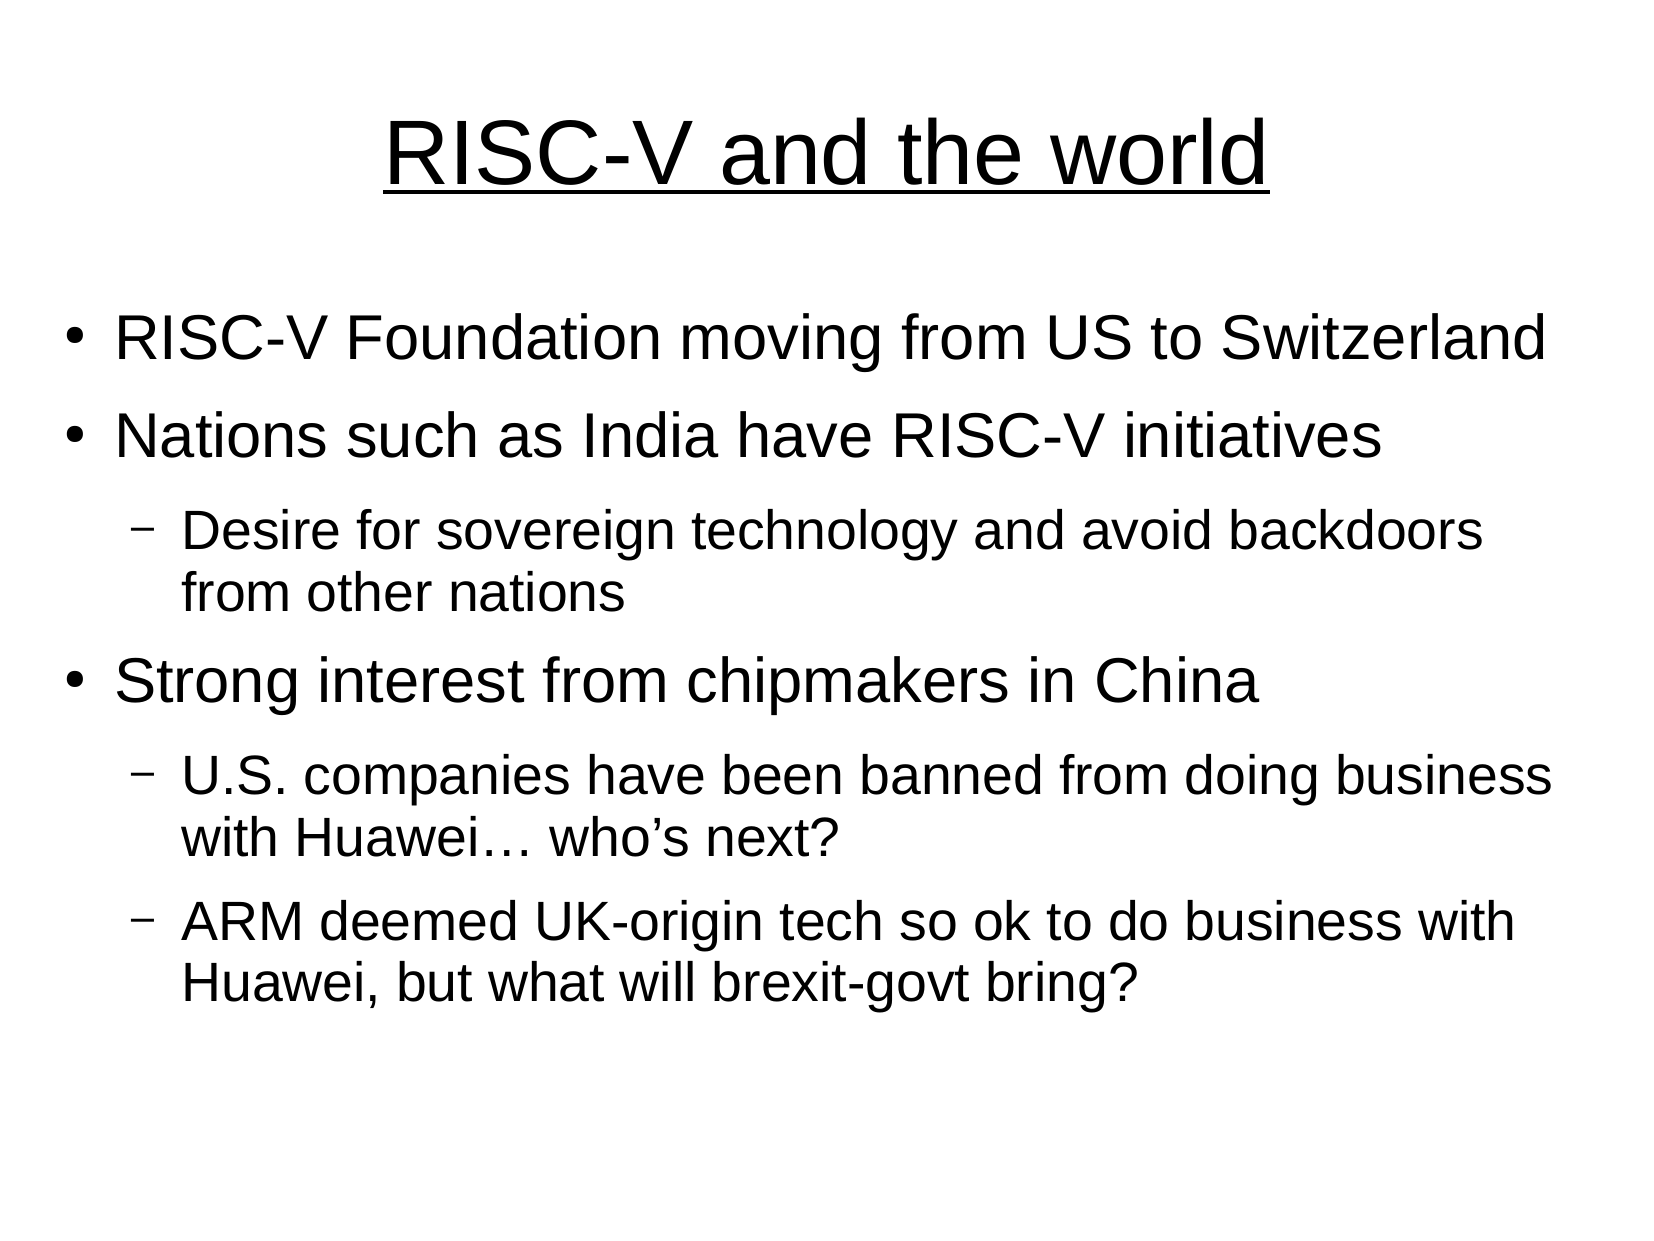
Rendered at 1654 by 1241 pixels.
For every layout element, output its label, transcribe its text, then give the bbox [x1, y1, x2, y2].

list RISC-V Foundation moving from US to Switzerland Nations such as India have RISC-V initiatives Desire for sovereign technology and avoid backdoors from other nations Strong interest from chipmakers in China U.S. companies have been banned from doing business with Huawei… who’s next? ARM deemed UK-origin tech so ok to do business with Huawei, but what will brexit-govt bring? [29, 301, 1572, 1022]
title RISC-V and the world [82, 49, 1571, 257]
